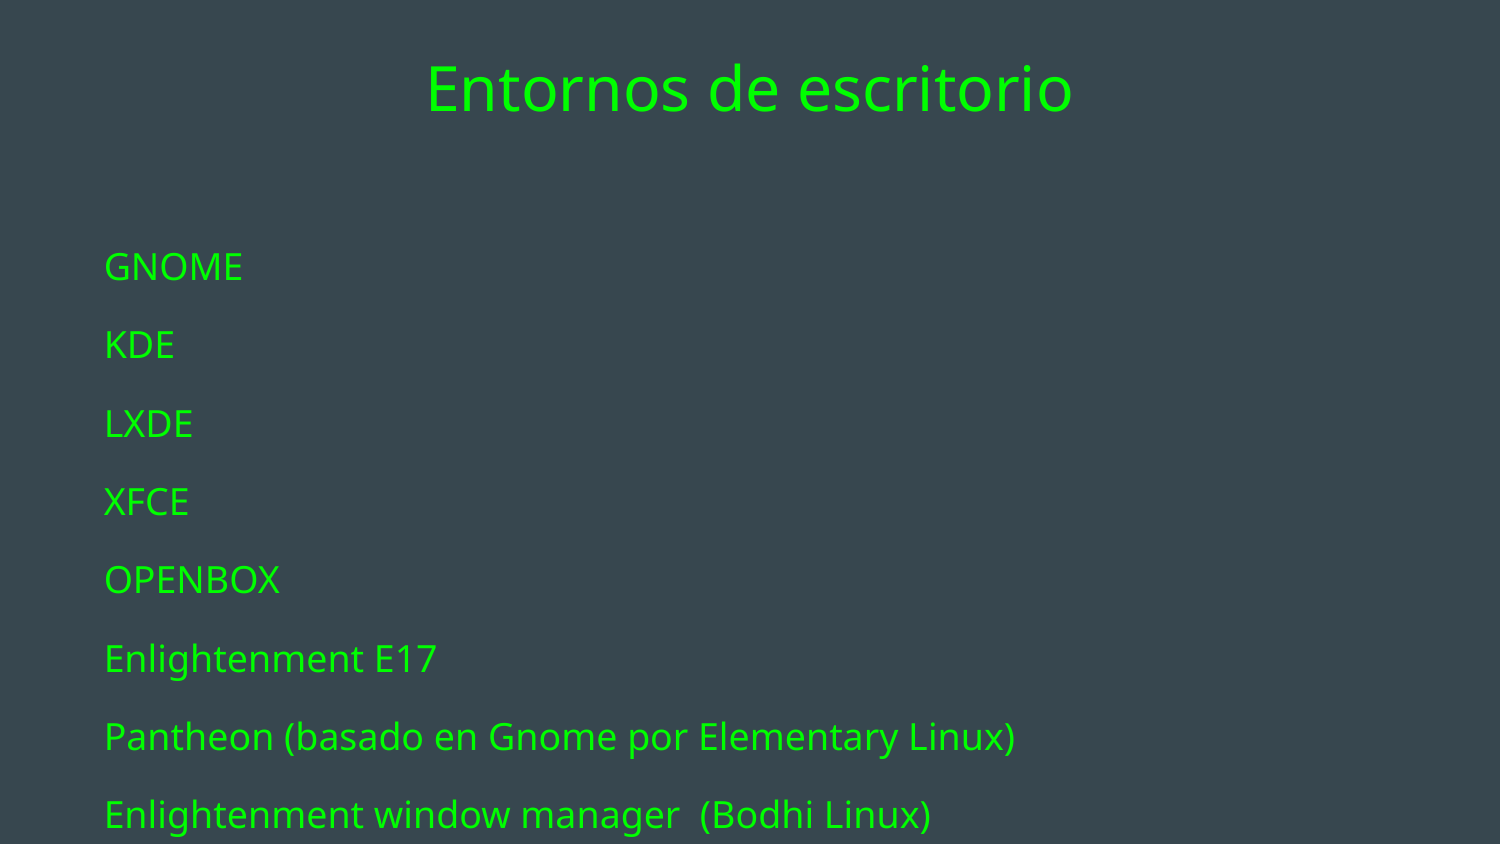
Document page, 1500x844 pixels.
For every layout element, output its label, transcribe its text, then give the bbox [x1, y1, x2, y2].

title Entornos de escritorio [51, 33, 1449, 126]
list GNOME KDE LXDE XFCE OPENBOX Enlightenment E17 Pantheon (basado en Gnome por Elementary Linux) Enlightenment window manager (Bodhi Linux) [51, 149, 1449, 804]
